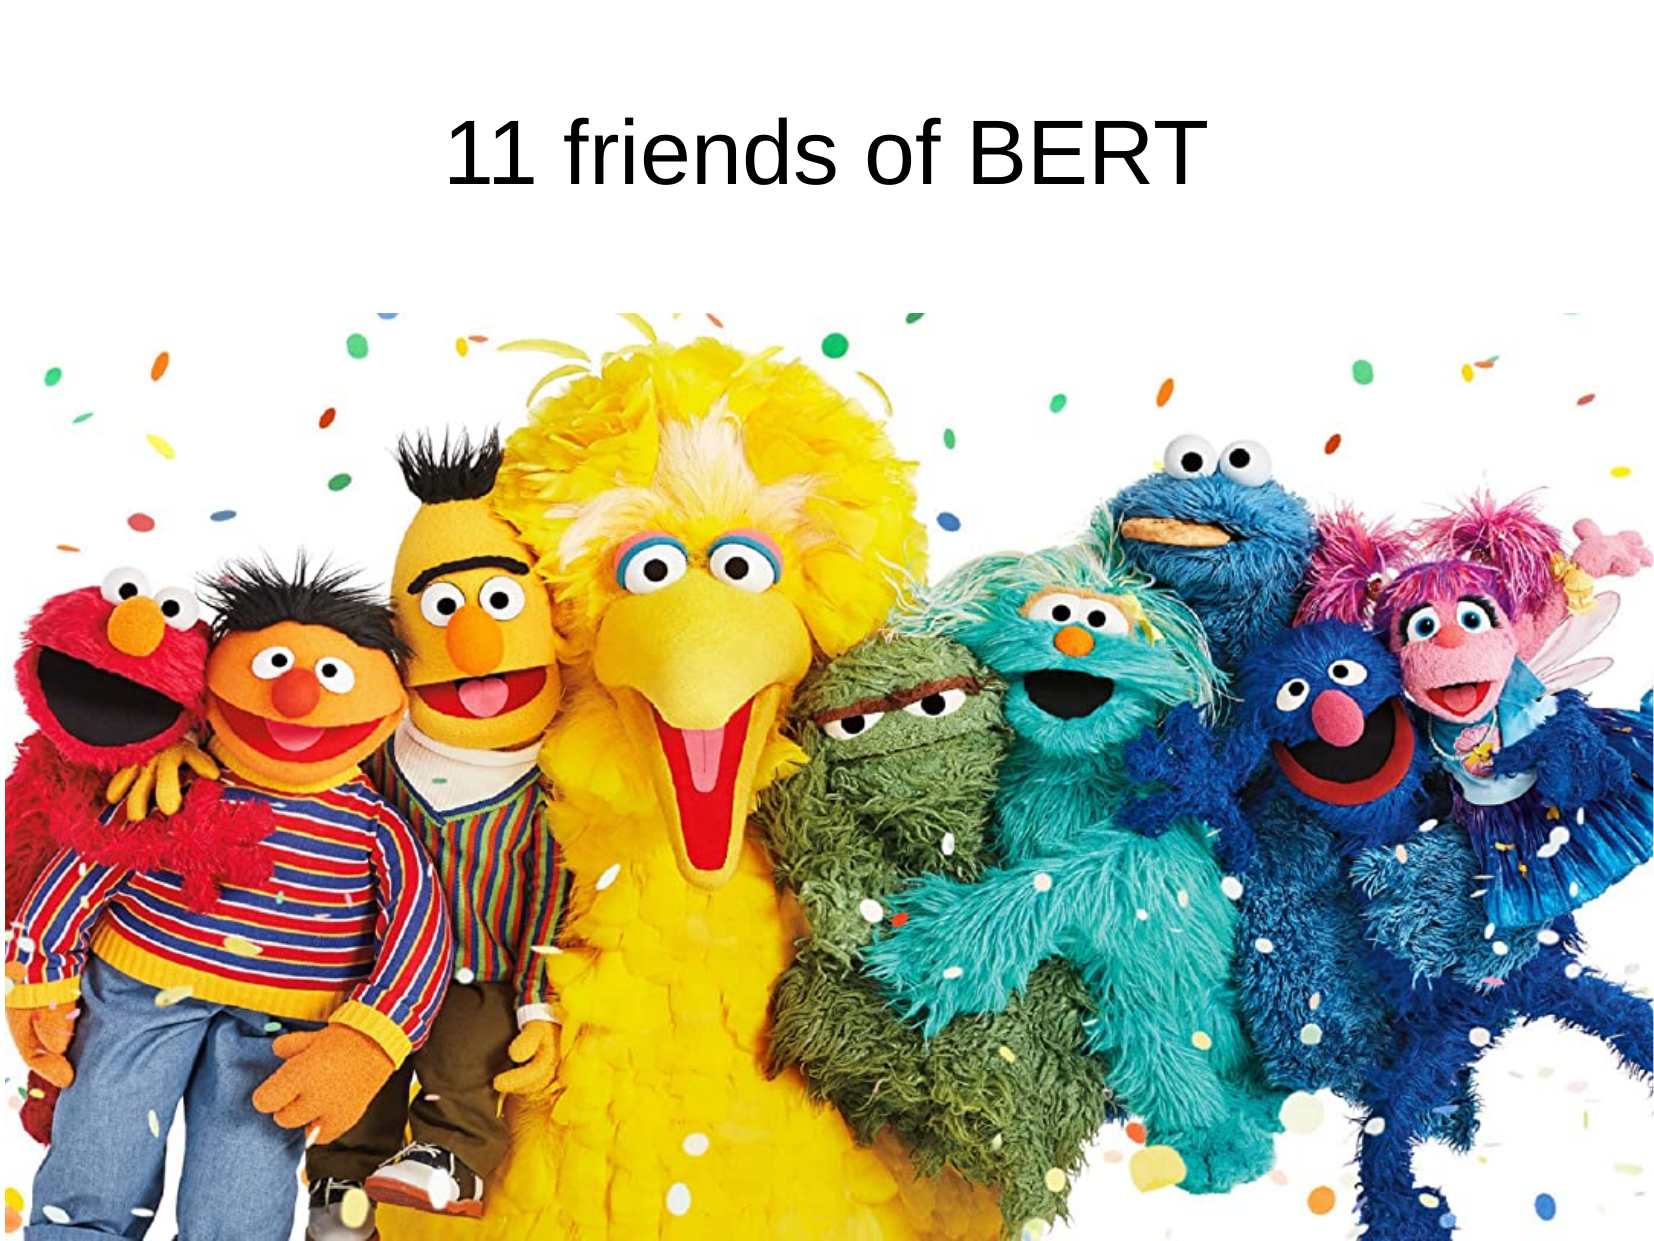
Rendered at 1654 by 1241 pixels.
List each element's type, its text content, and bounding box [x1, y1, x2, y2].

picture [5, 313, 1654, 1241]
title 11 friends of BERT [82, 49, 1571, 257]
